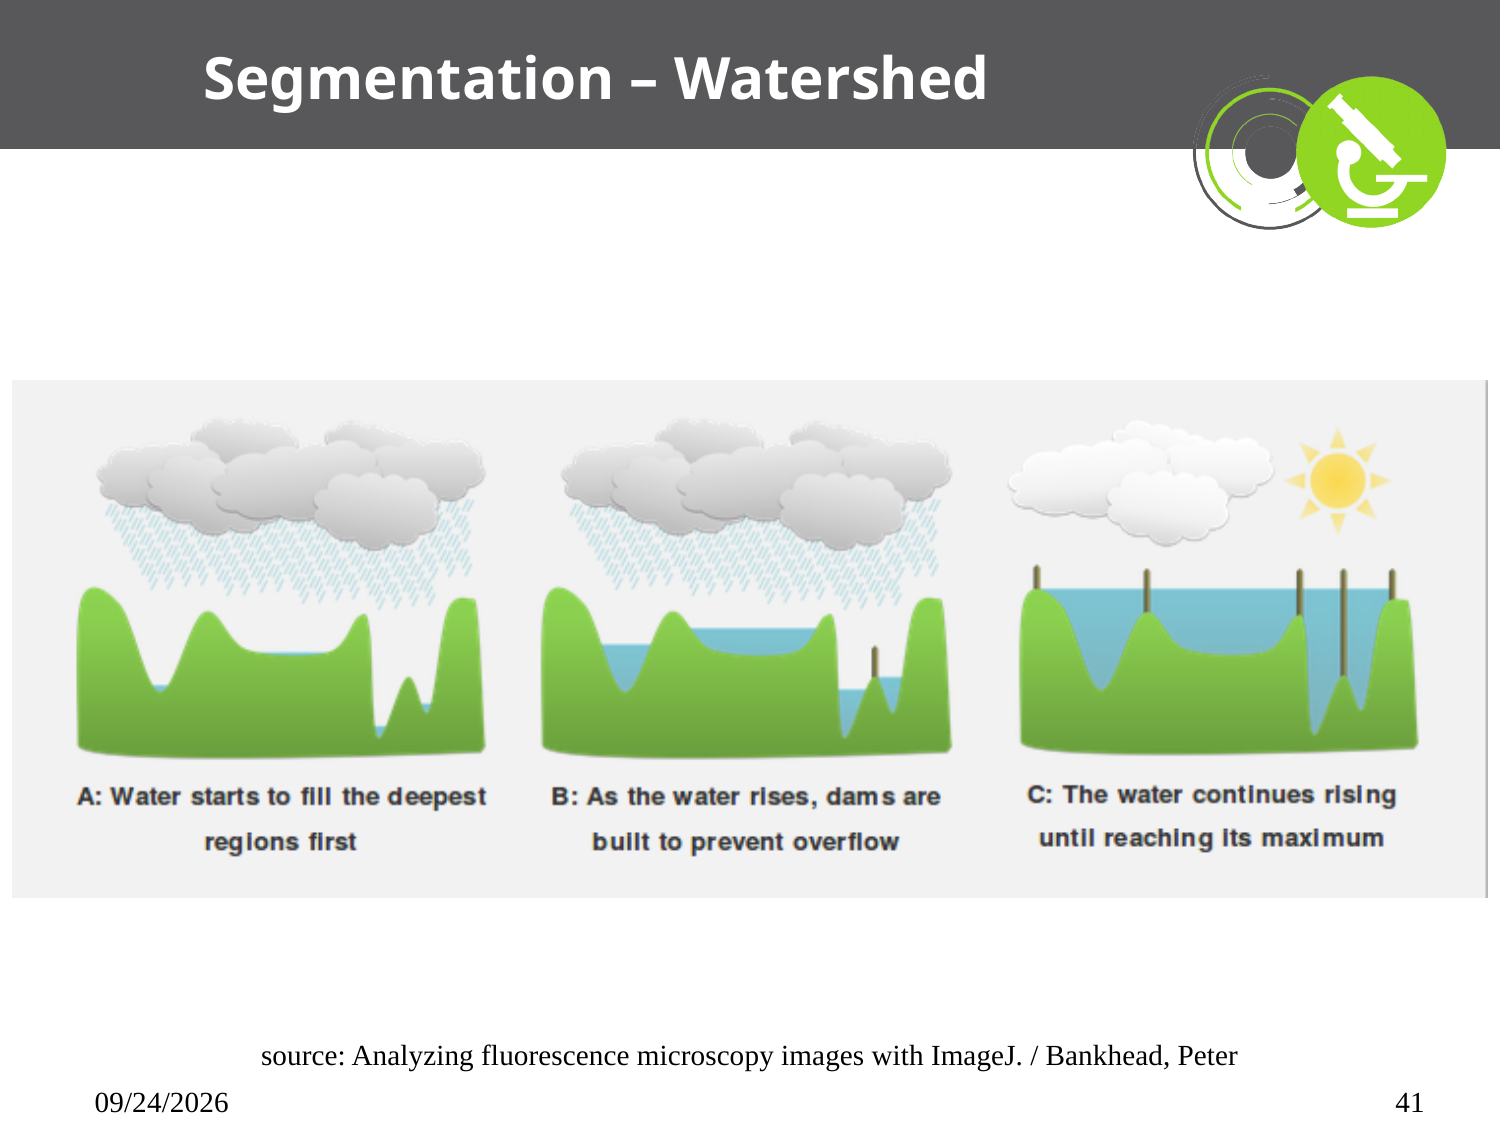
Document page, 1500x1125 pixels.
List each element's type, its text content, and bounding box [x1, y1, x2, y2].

title Segmentation – Watershed [0, 0, 1193, 154]
picture [1188, 69, 1453, 236]
picture [12, 380, 1488, 898]
